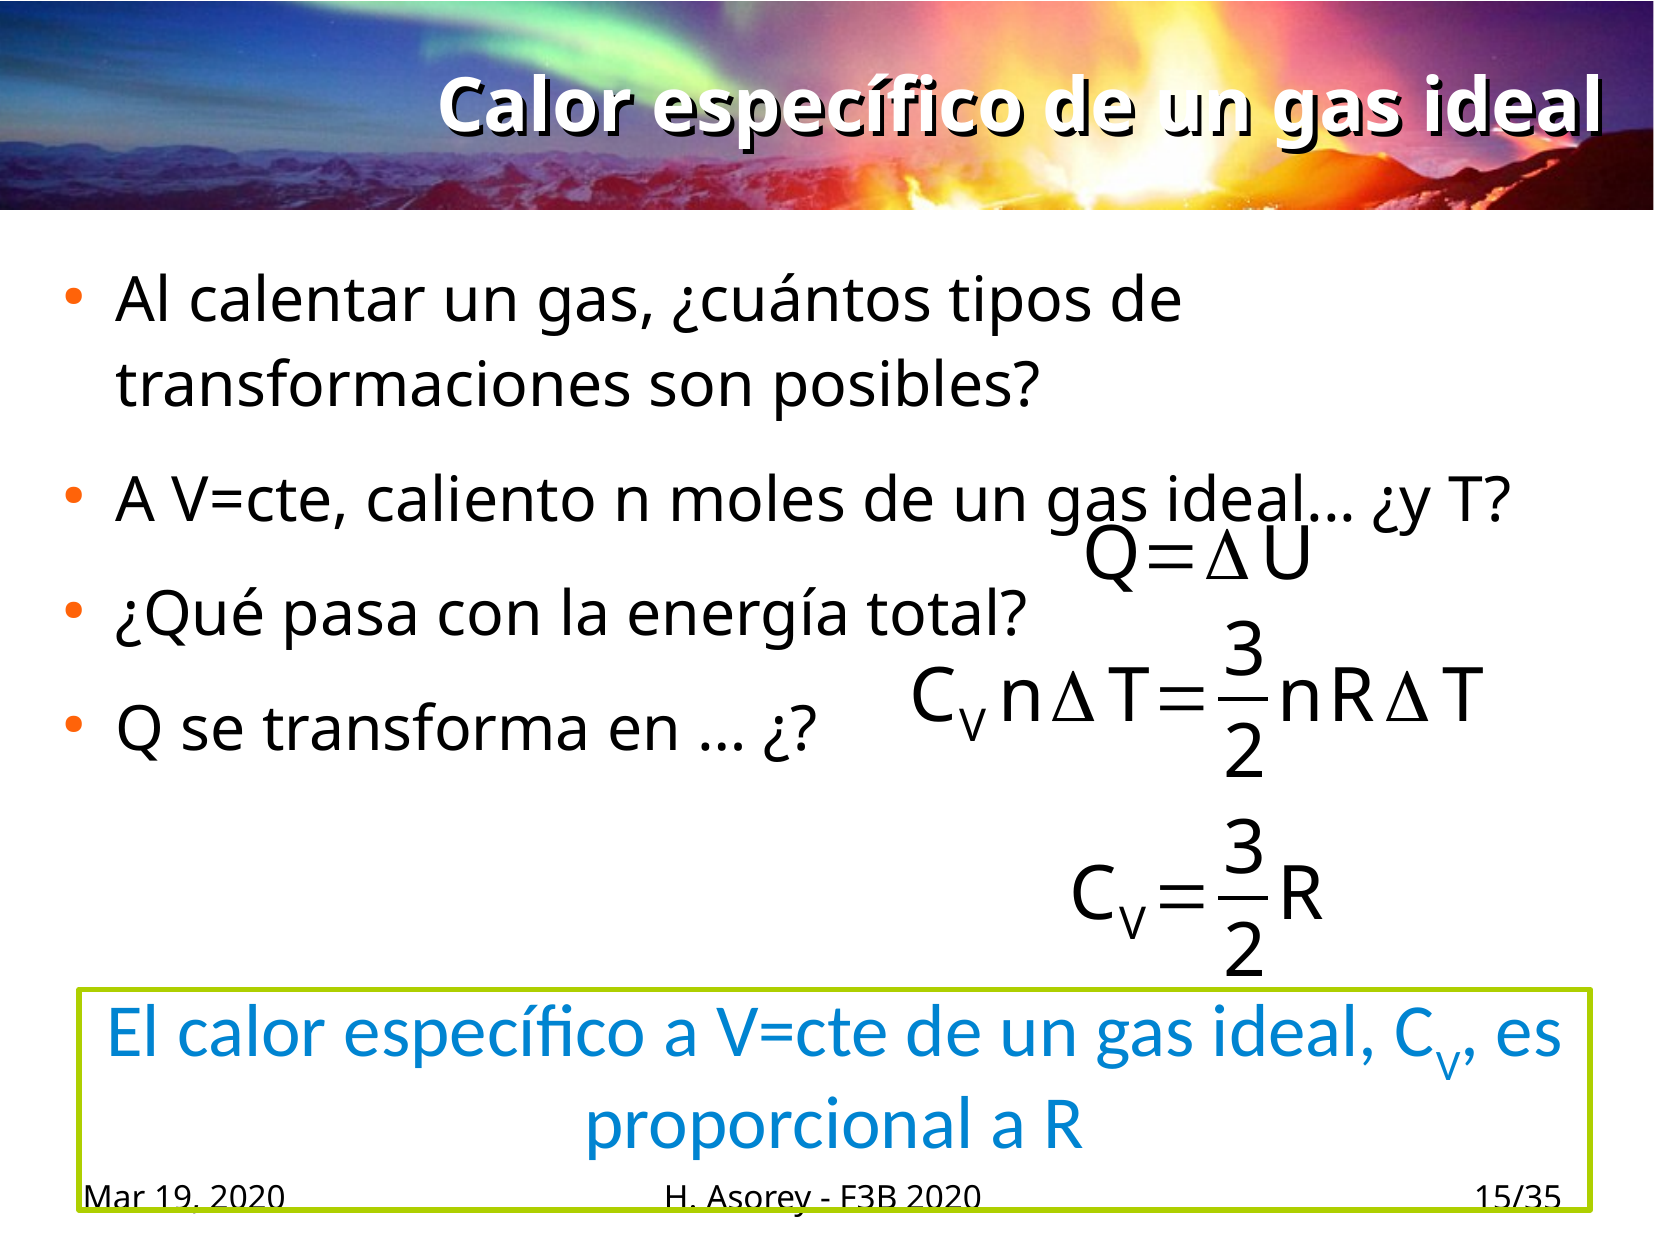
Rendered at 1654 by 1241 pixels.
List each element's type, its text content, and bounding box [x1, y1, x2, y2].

title Calor específico de un gas ideal [45, 15, 1606, 191]
list Al calentar un gas, ¿cuántos tipos de transformaciones son posibles? A V=cte, caliento n moles de un gas ideal... ¿y T? ¿Qué pasa con la energía total? Q se transforma en … ¿? [45, 255, 1606, 1156]
chart [903, 506, 1492, 996]
picture [0, 1, 1654, 210]
text_box El calor específico a V=cte de un gas ideal, CV, es proporcional a R [79, 989, 1591, 1210]
